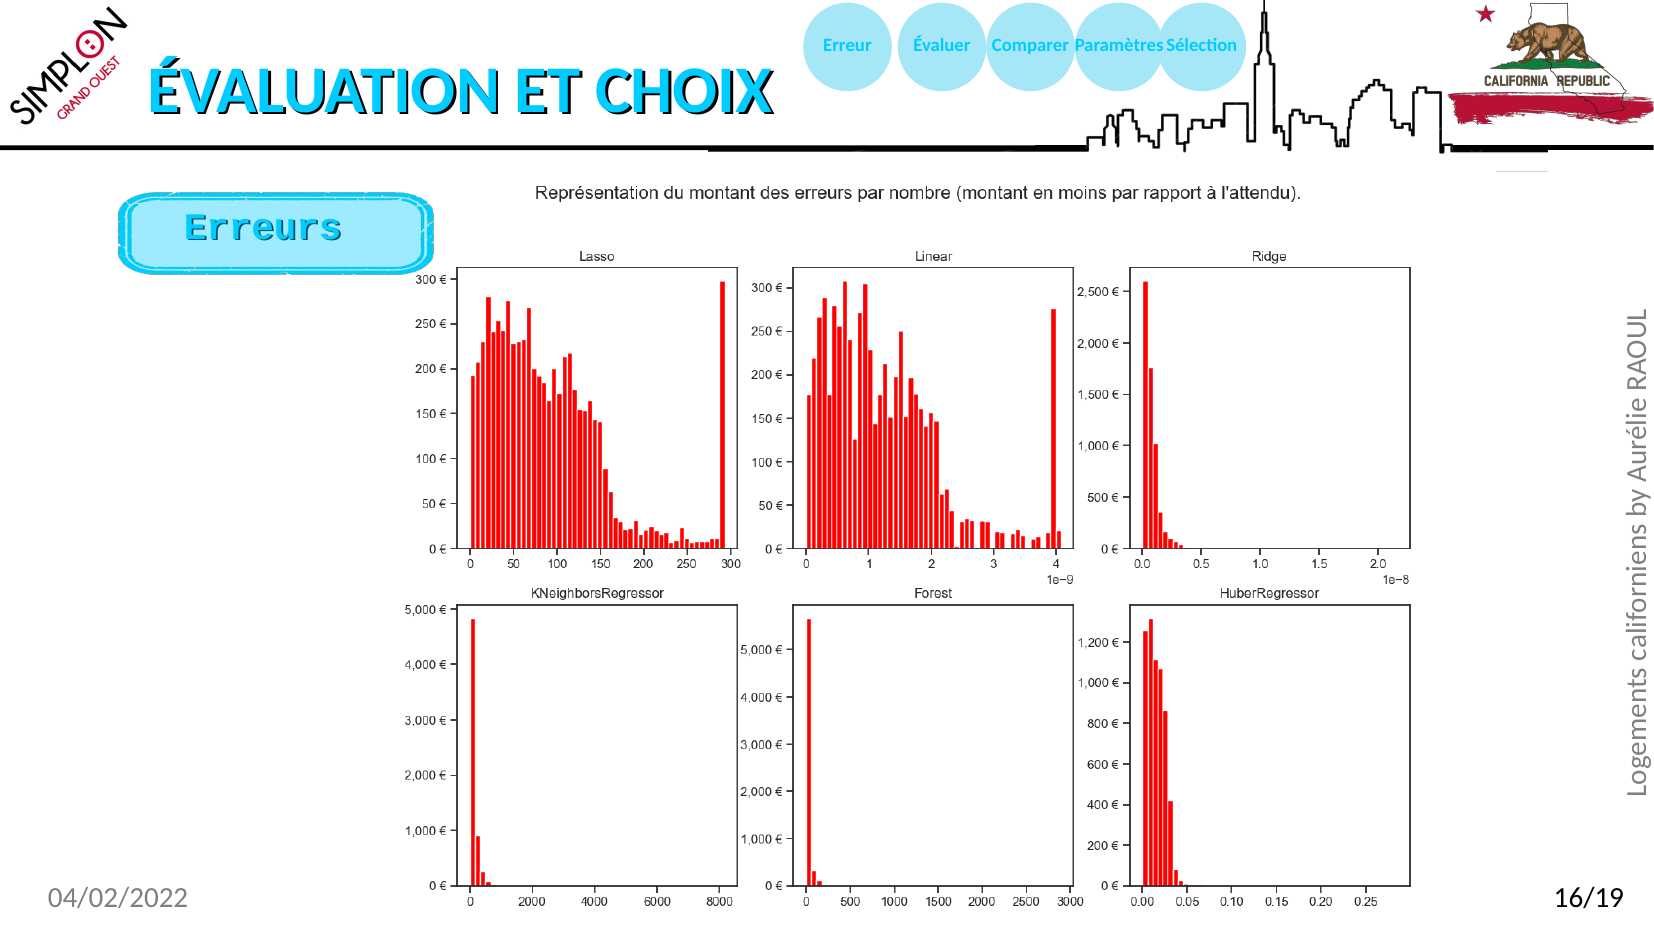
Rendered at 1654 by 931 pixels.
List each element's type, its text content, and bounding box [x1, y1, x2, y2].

text_box Sélection [1161, 2, 1247, 92]
picture [708, 0, 1654, 172]
text_box Paramètres [1075, 2, 1164, 92]
picture [112, 177, 1417, 916]
text_box Évaluer [897, 2, 987, 92]
picture [2, 2, 147, 145]
text_box Erreur [803, 2, 892, 92]
title ÉVALUATION ET CHOIX [147, 43, 1388, 148]
text_box Comparer [986, 2, 1075, 92]
